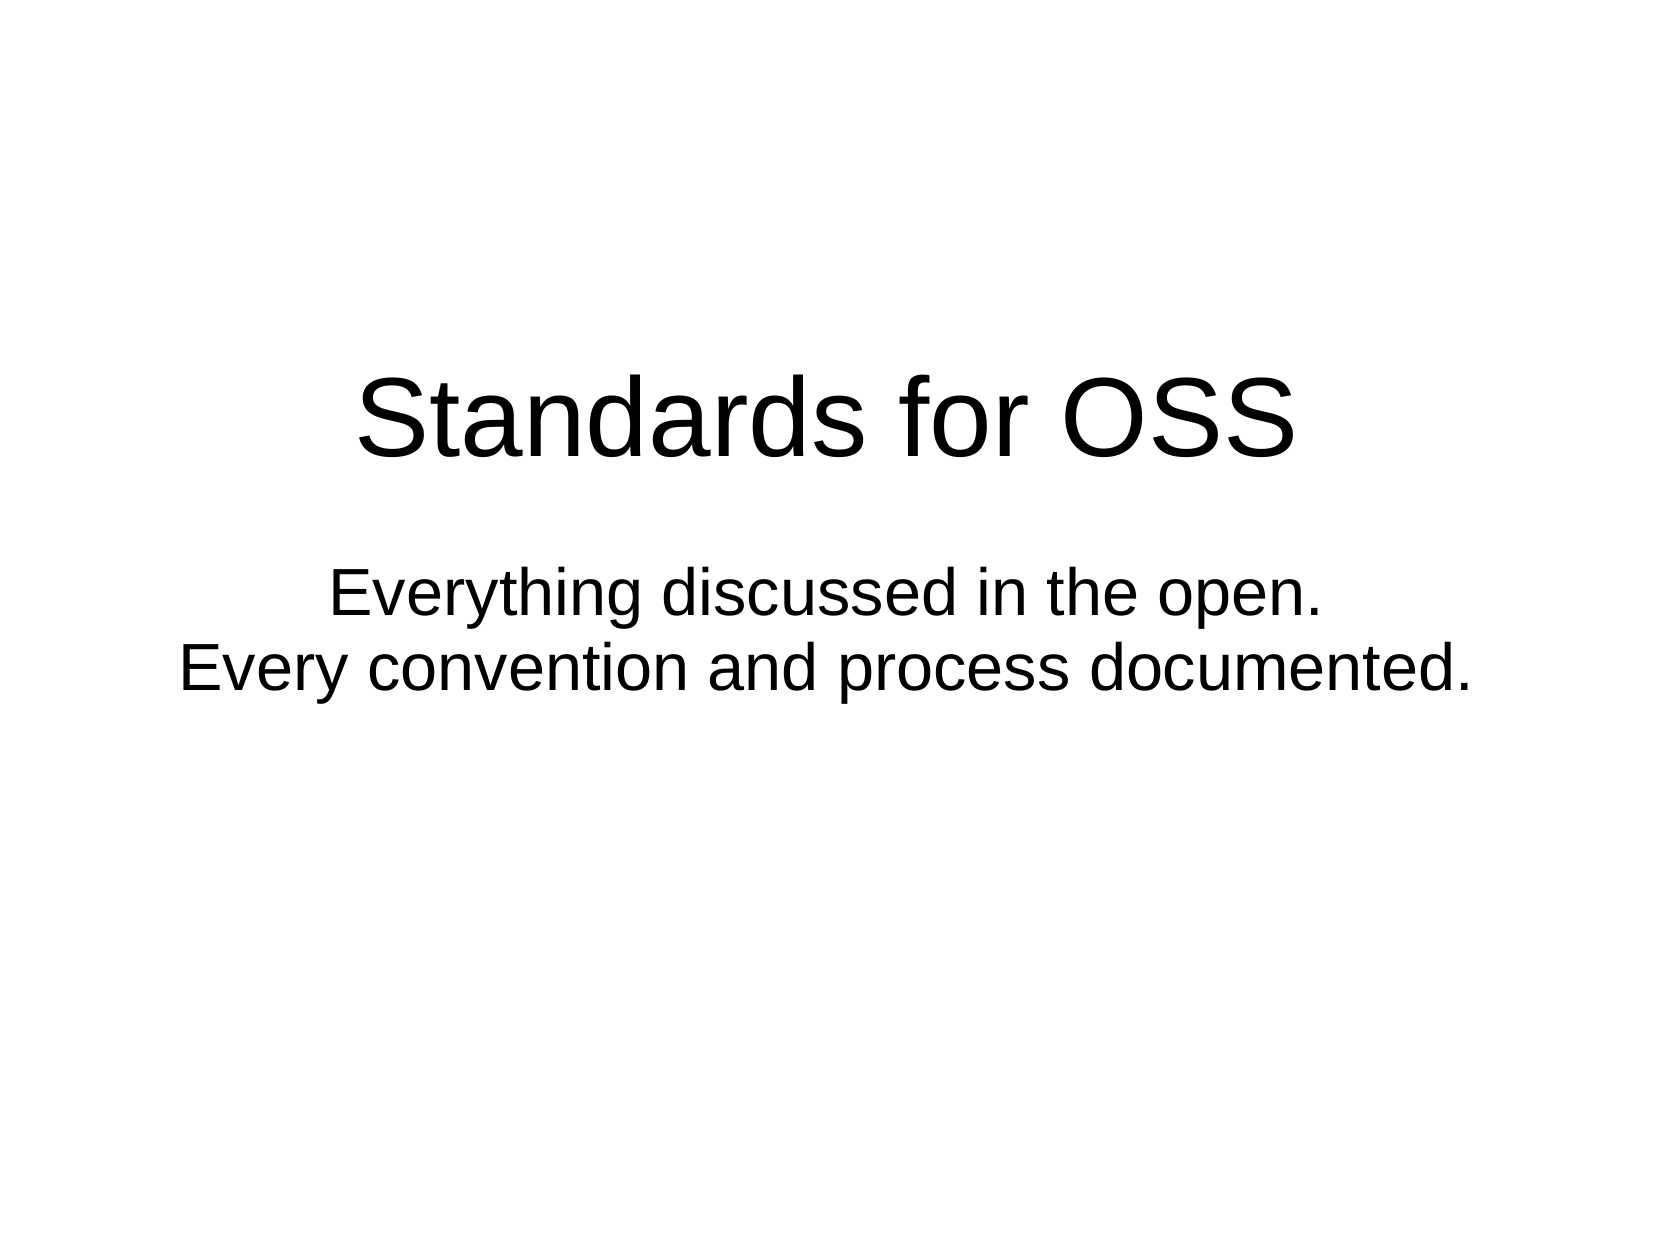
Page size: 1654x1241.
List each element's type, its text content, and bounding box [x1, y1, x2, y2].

subtitle Standards for OSS Everything discussed in the open. Every convention and process documented. [82, 49, 1571, 1010]
